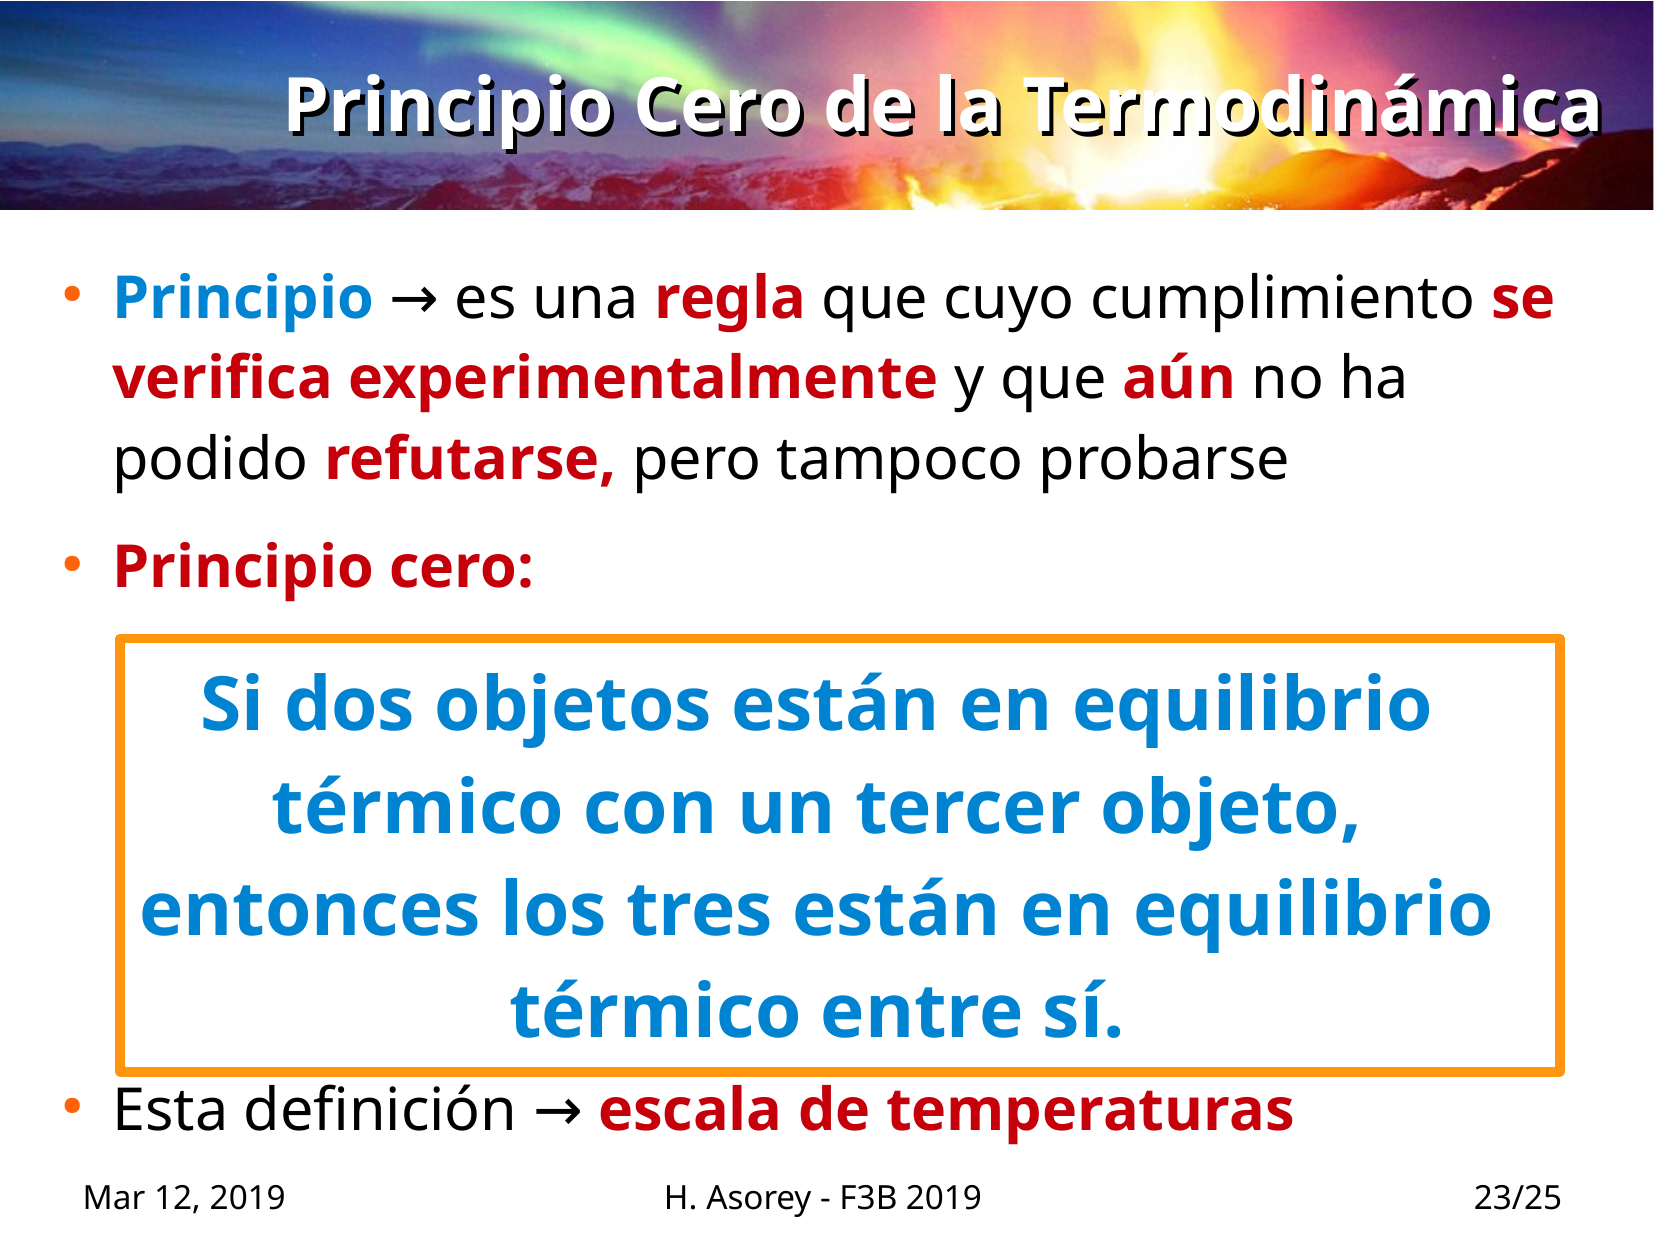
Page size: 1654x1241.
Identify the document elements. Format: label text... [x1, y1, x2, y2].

text_box Si dos objetos están en equilibrio térmico con un tercer objeto, entonces los tres están en equilibrio térmico entre sí. [120, 638, 1561, 963]
title Principio Cero de la Termodinámica [45, 15, 1606, 191]
list Principio → es una regla que cuyo cumplimiento se verifica experimentalmente y que aún no ha podido refutarse, pero tampoco probarse Principio cero: Esta definición → escala de temperaturas [45, 255, 1606, 1156]
picture [0, 1, 1654, 210]
